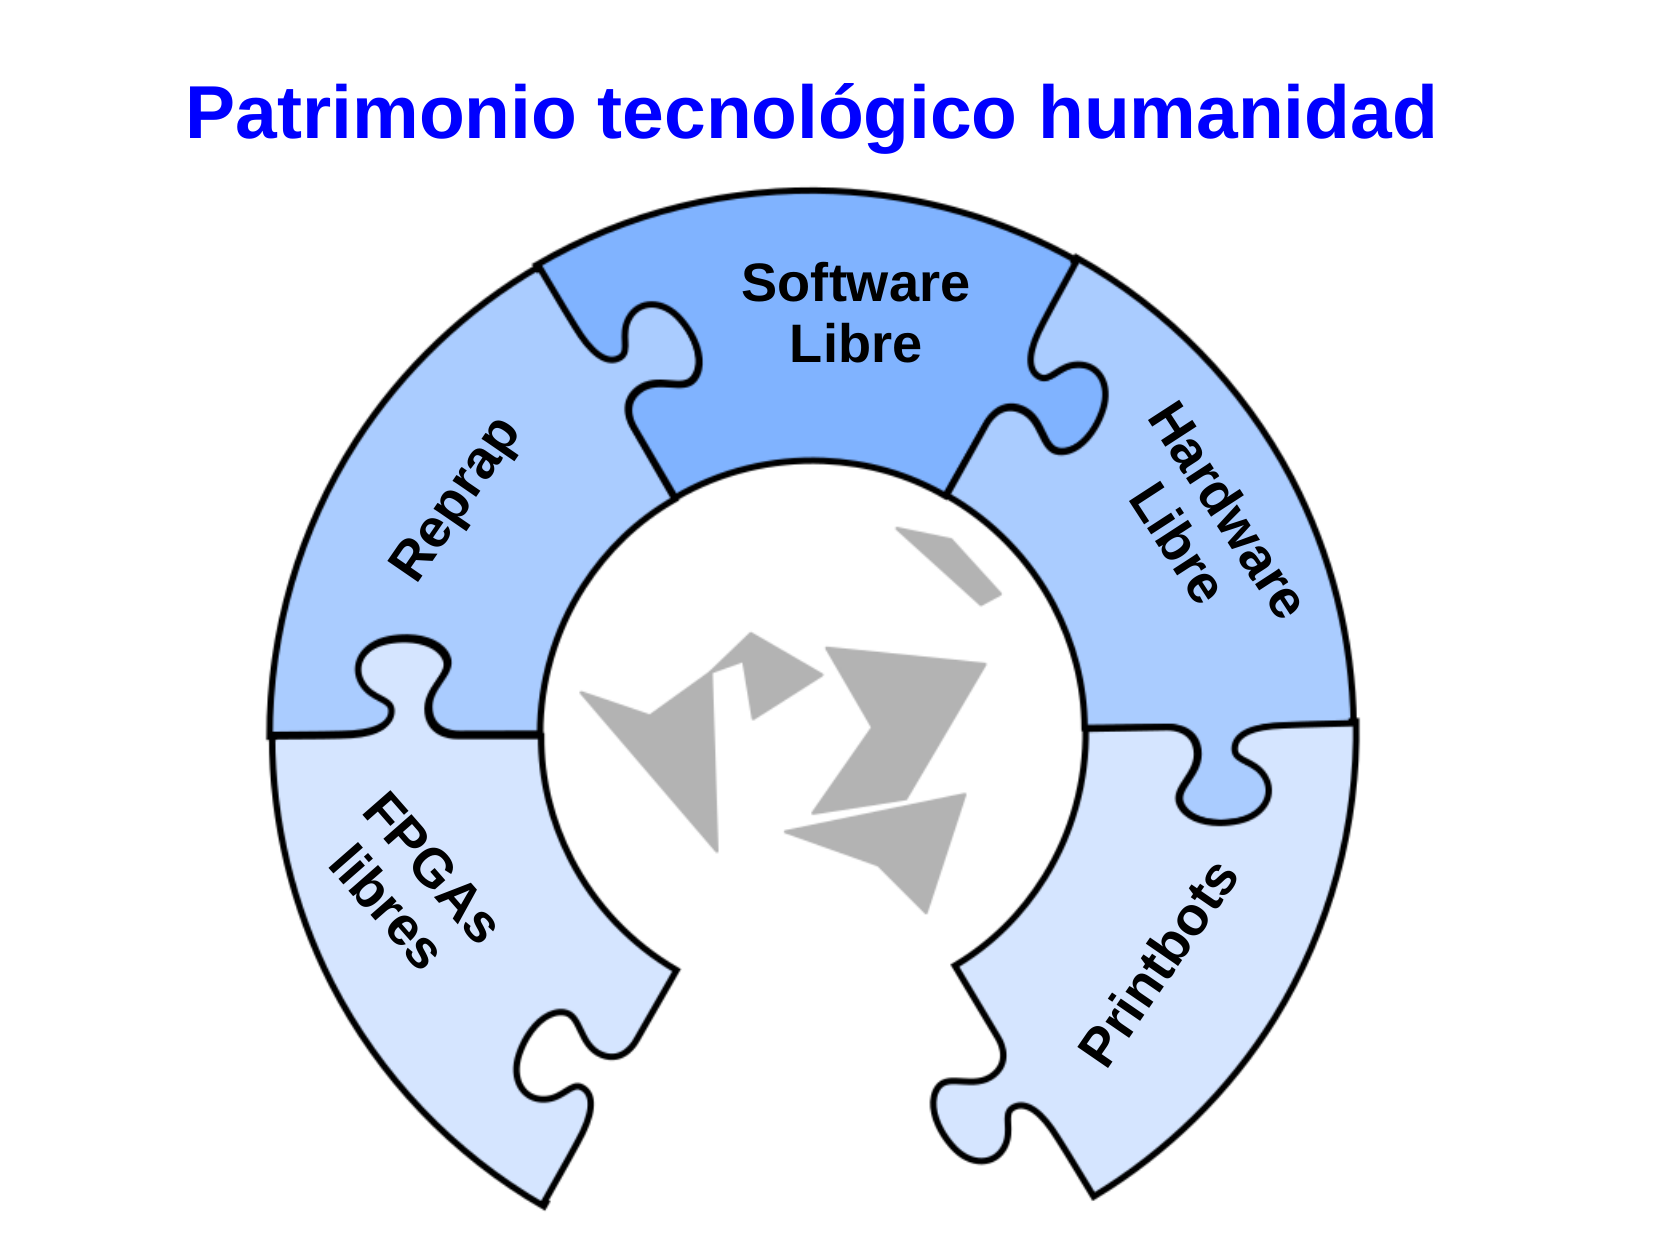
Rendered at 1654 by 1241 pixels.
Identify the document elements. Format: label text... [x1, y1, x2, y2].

text_box Printbots [1035, 806, 1314, 1141]
text_box FPGAs libres [252, 720, 571, 1056]
text_box Hardware Libre [1019, 330, 1366, 741]
text_box Software Libre [692, 245, 1021, 410]
text_box Patrimonio tecnológico humanidad [64, 59, 1561, 166]
picture [255, 175, 1381, 1241]
text_box Reprap [330, 341, 609, 676]
